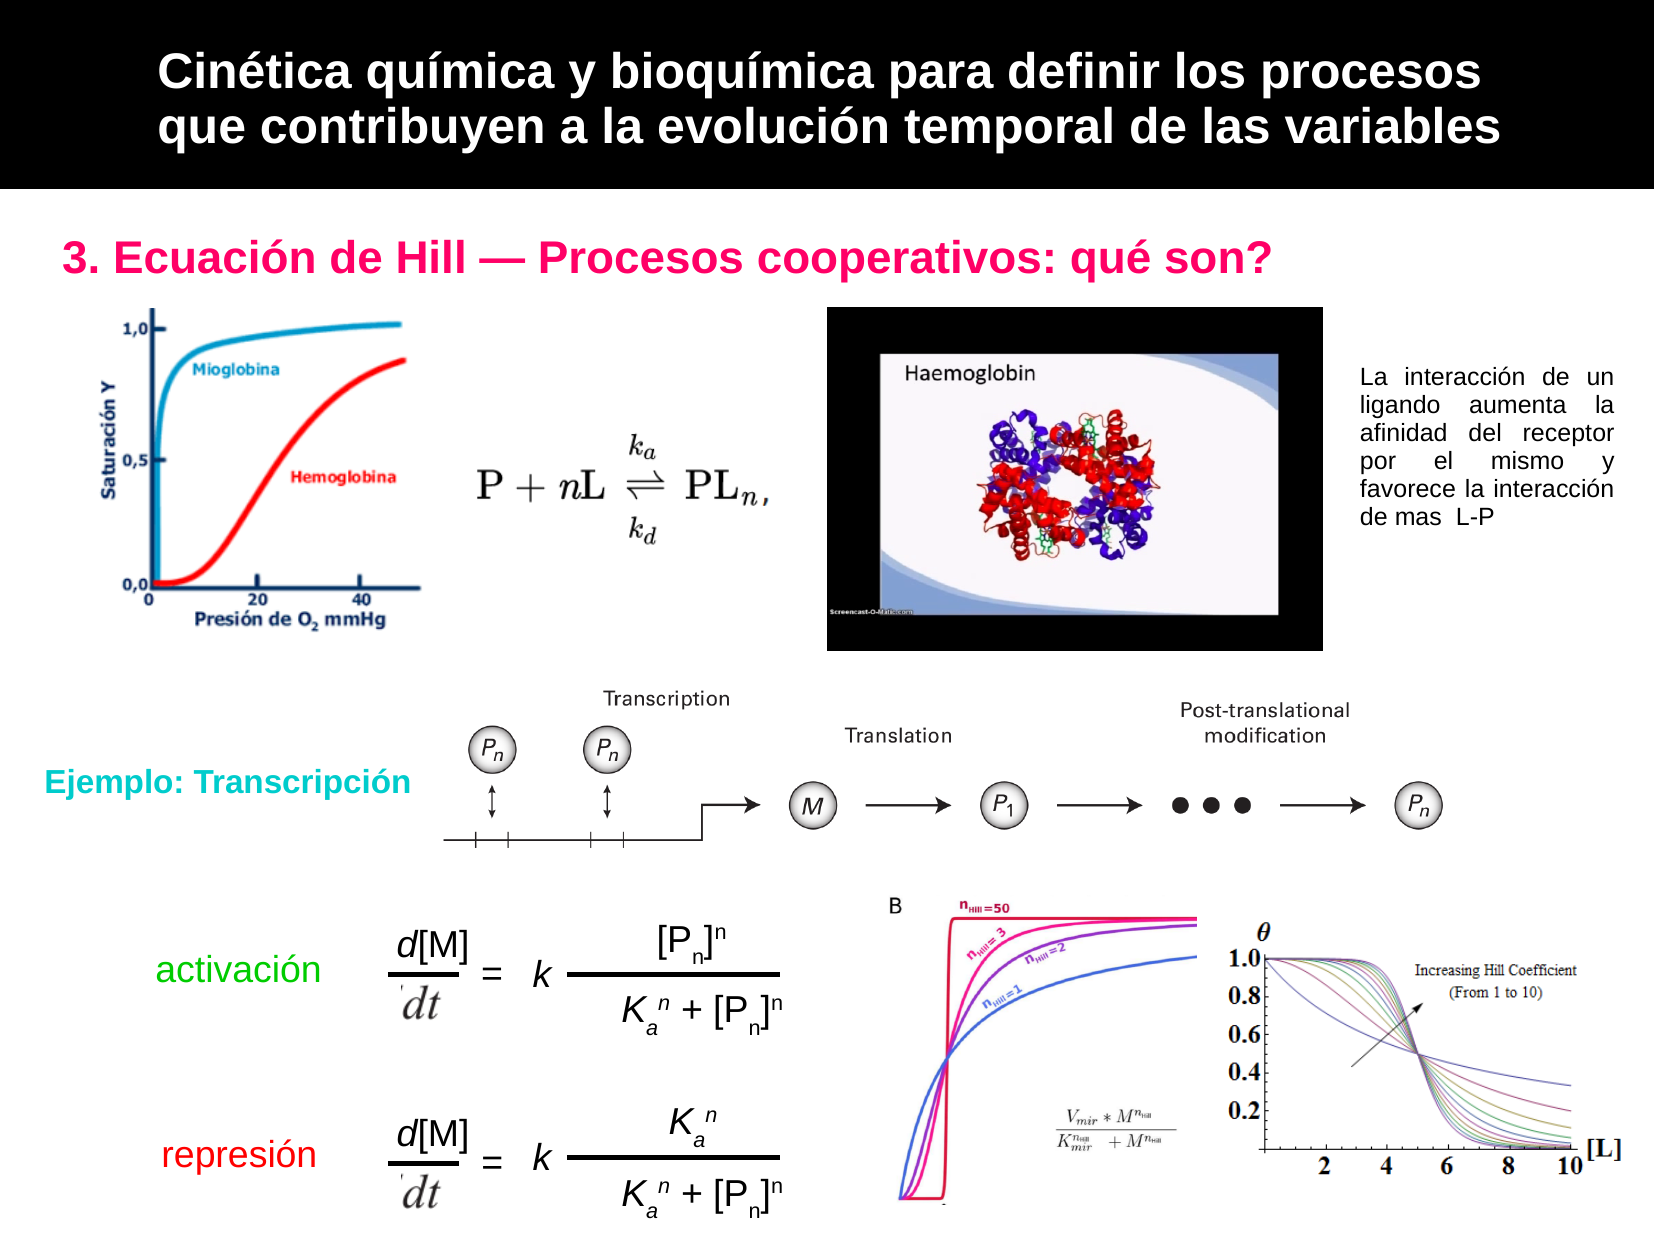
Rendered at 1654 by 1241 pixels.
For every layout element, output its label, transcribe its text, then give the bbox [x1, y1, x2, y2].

text_box Kan + [Pn]n [606, 981, 799, 1048]
picture [885, 895, 1197, 1205]
picture [94, 308, 425, 638]
text_box [826, 307, 1323, 651]
text_box [0, 0, 1654, 189]
picture [466, 425, 780, 556]
text_box d[M] [381, 1105, 485, 1163]
text_box Kan [653, 1093, 751, 1160]
picture [1228, 919, 1624, 1182]
text_box La interacción de un ligando aumenta la afinidad del receptor por el mismo y favorece la interacción de mas L-P [1345, 355, 1630, 581]
text_box represión [146, 1125, 333, 1183]
text_box [Pn]n [641, 910, 742, 977]
text_box Kan + [Pn]n [606, 1164, 799, 1231]
text_box d[M] [381, 916, 485, 974]
picture [401, 982, 443, 1034]
text_box = [466, 944, 519, 1002]
text_box activación [140, 941, 337, 999]
picture [401, 1171, 443, 1223]
text_box 3. Ecuación de Hill — Procesos cooperativos: qué son? [47, 224, 1290, 291]
text_box = [466, 1133, 519, 1191]
text_box k [517, 1129, 579, 1186]
picture [437, 651, 1465, 866]
text_box Ejemplo: Transcripción [29, 755, 427, 808]
text_box k [517, 946, 579, 1003]
text_box Cinética química y bioquímica para definir los procesos que contribuyen a la evolución temporal de las variables [142, 35, 1595, 162]
